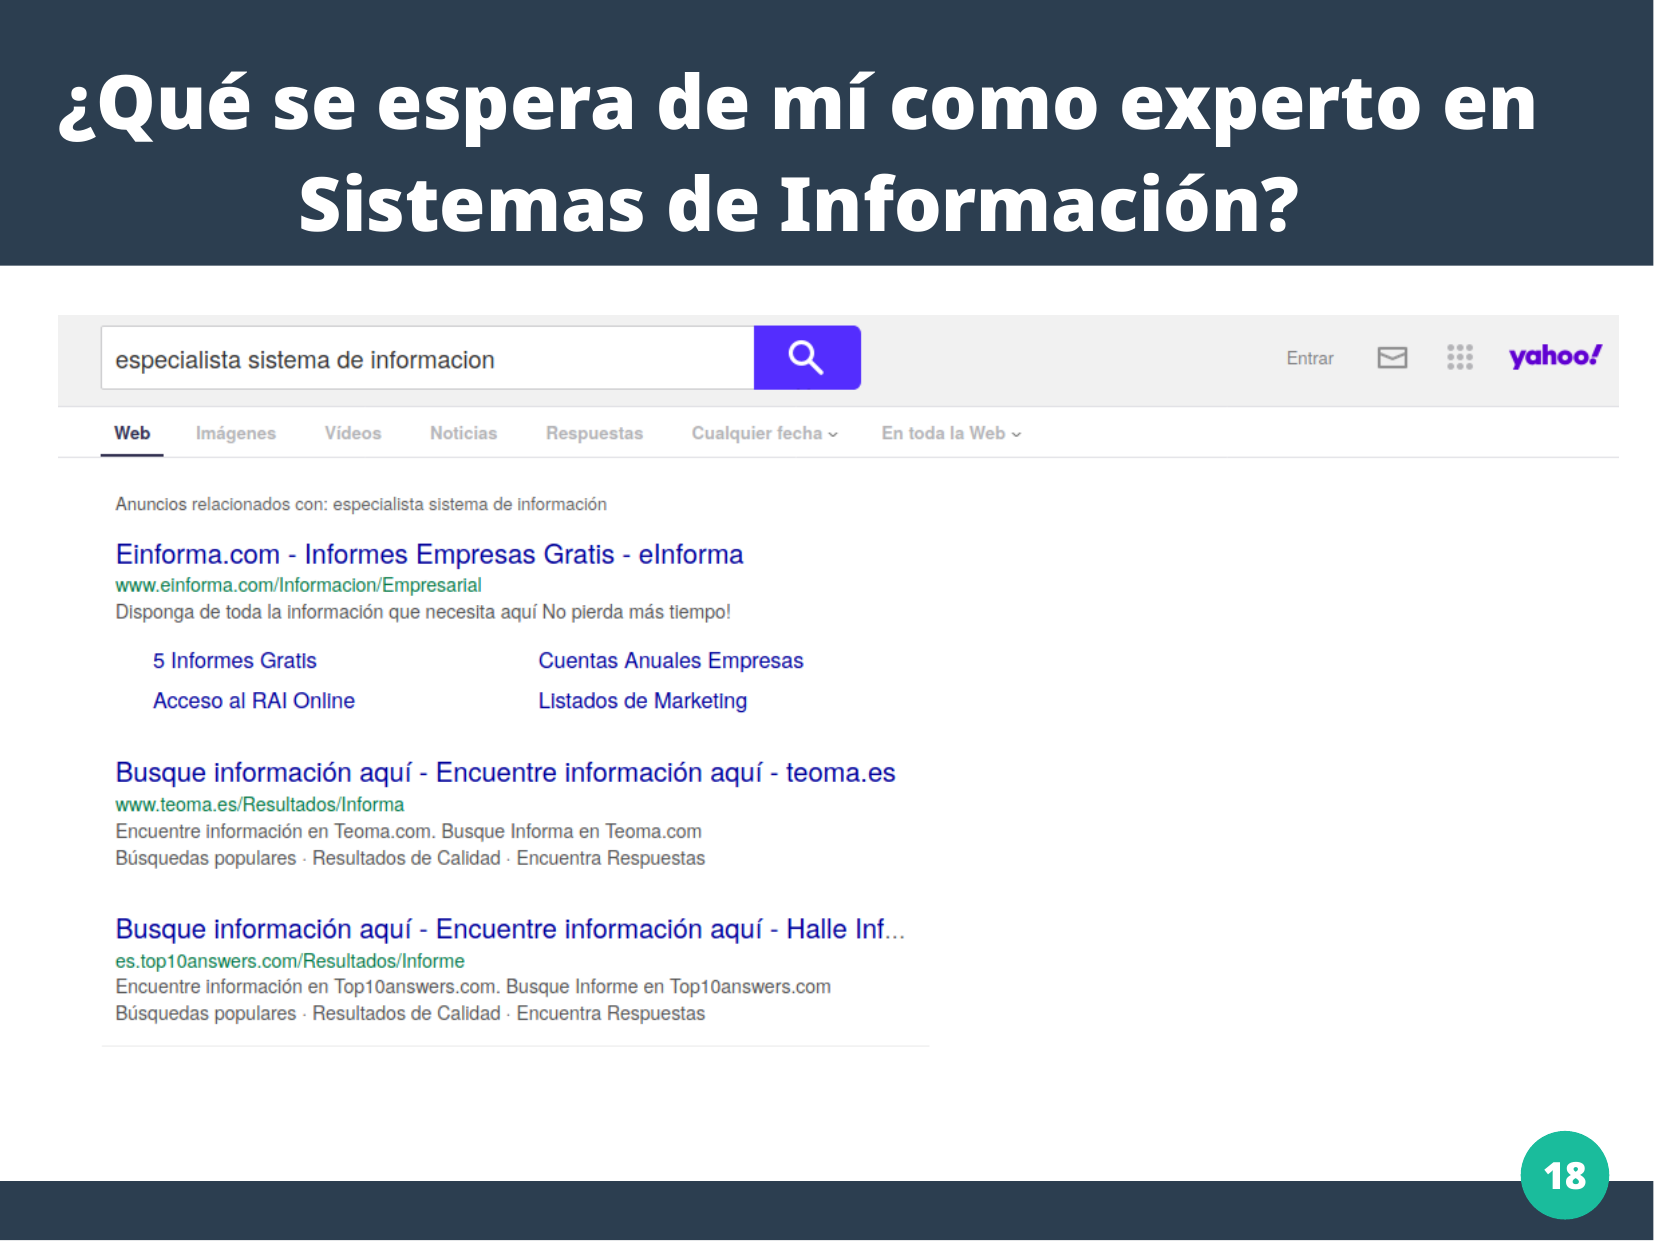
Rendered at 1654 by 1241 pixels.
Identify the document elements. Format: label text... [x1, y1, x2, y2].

picture [58, 315, 1619, 1063]
title ¿Qué se espera de mí como experto en Sistemas de Información? [59, 49, 1595, 207]
